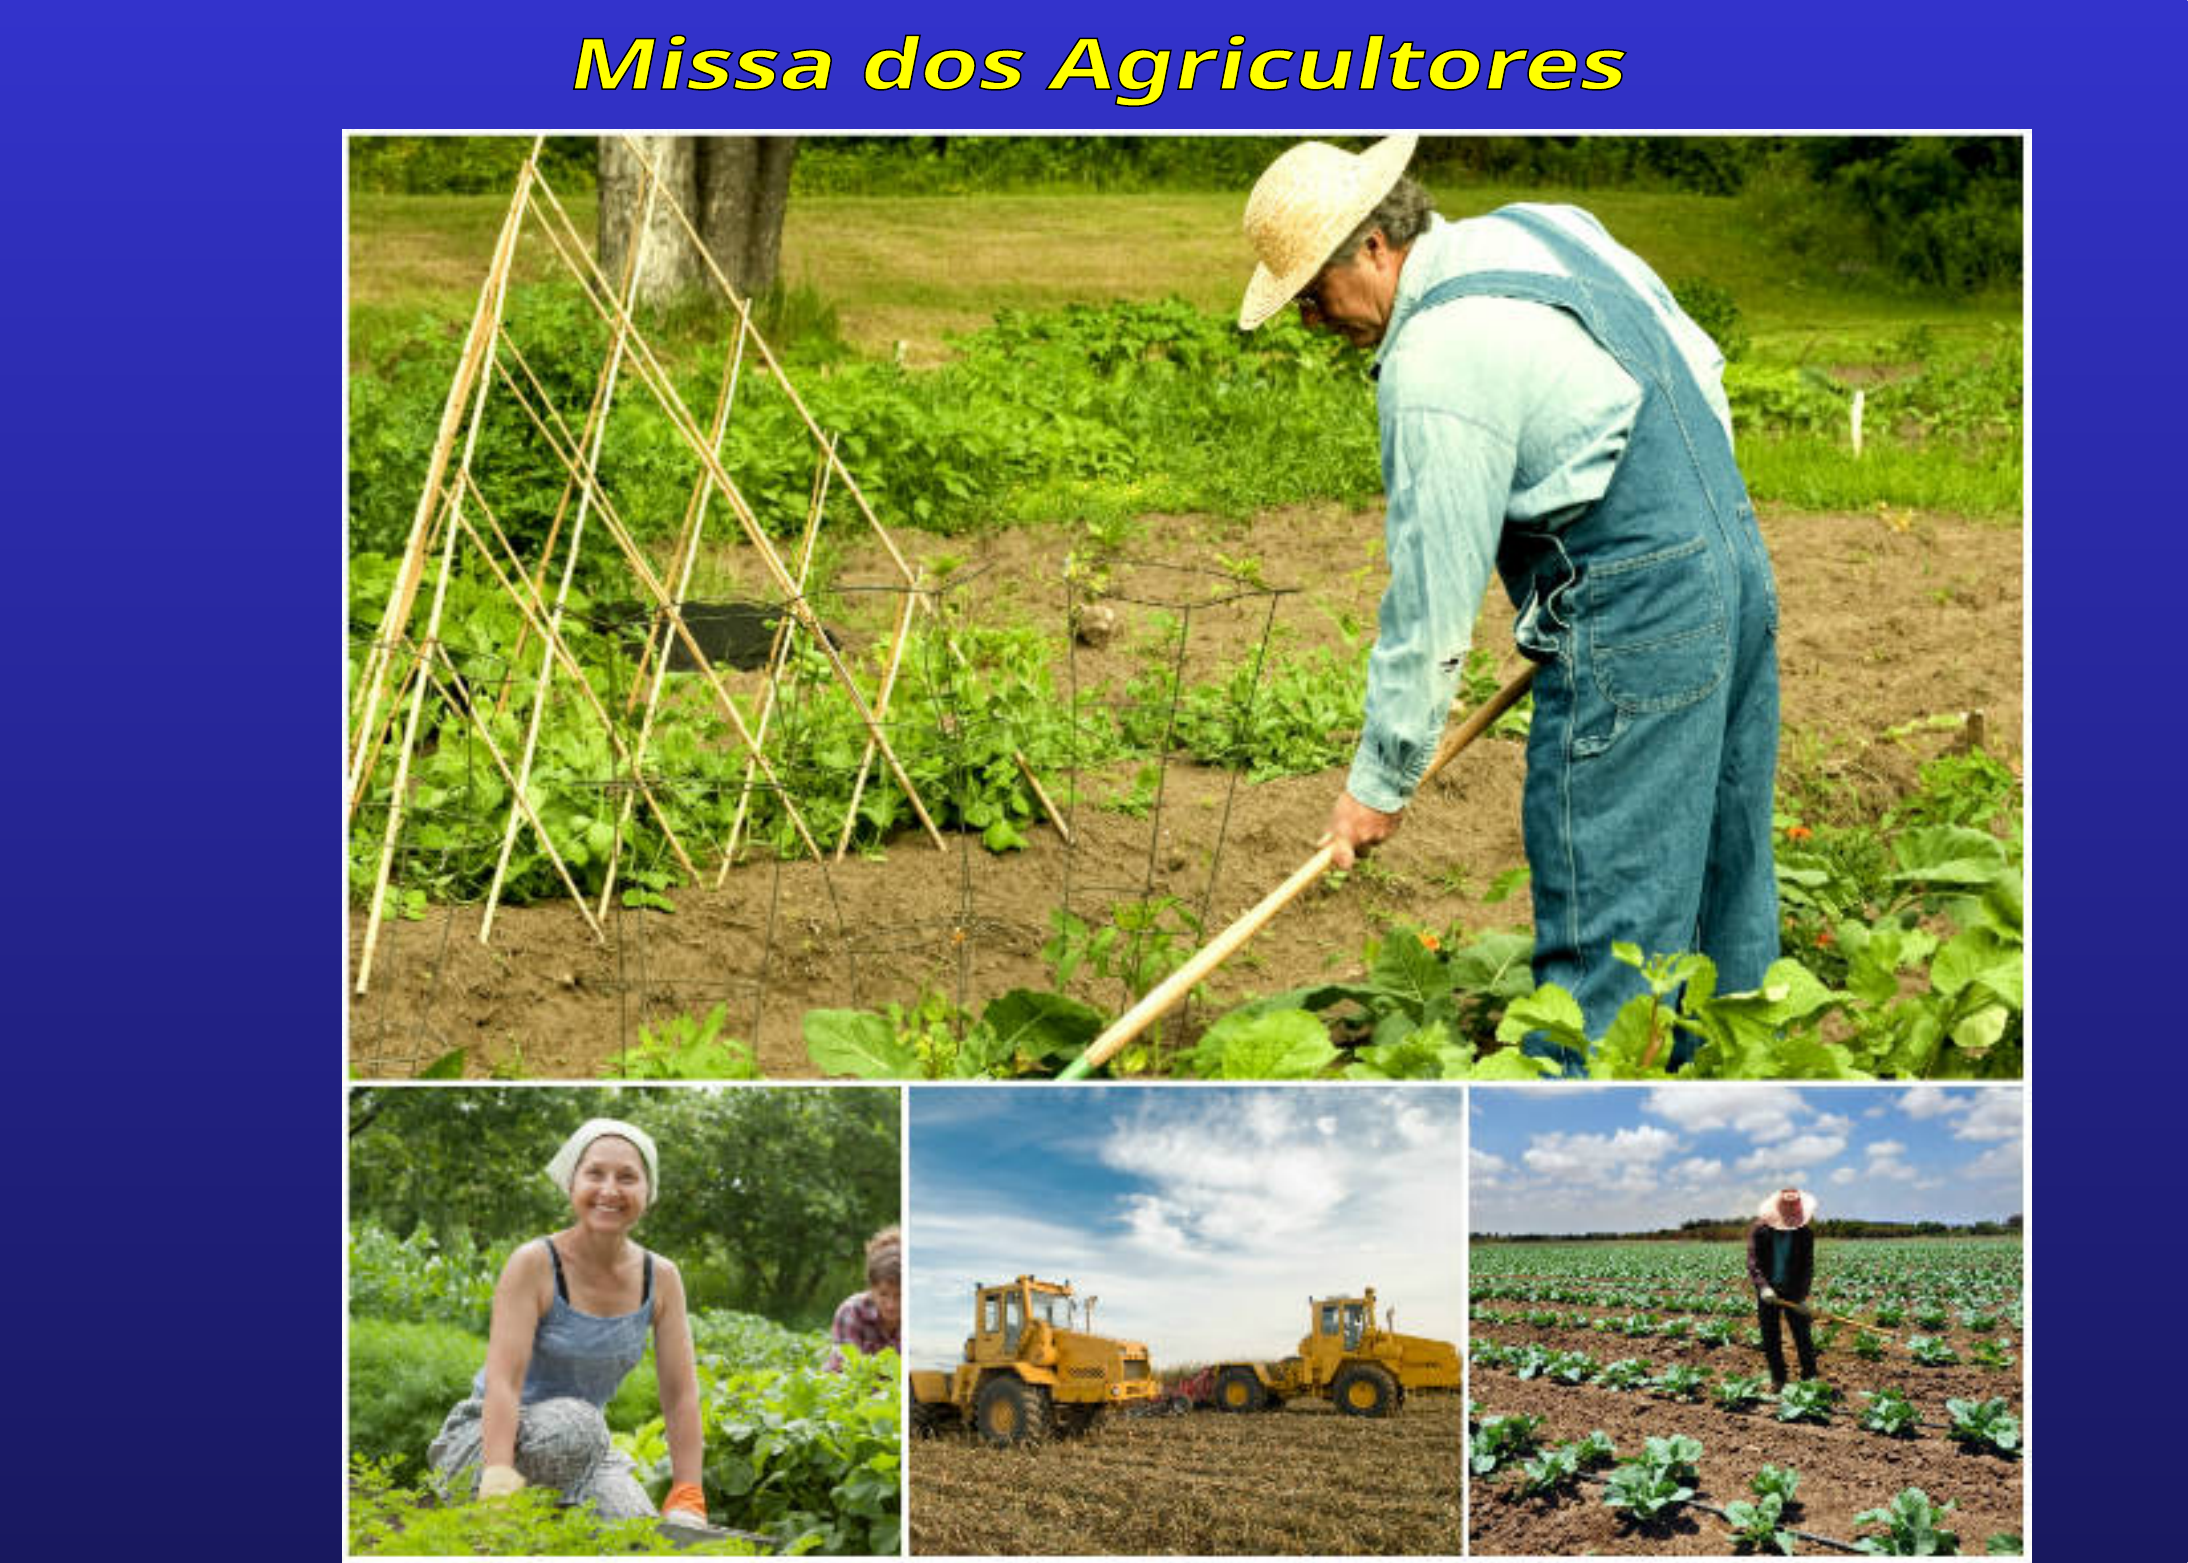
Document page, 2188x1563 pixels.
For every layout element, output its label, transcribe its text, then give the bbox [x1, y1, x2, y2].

text_box Missa dos Agricultores [979, 49, 1025, 90]
text_box Missa dos Agricultores [1178, 49, 1220, 90]
text_box Missa dos Agricultores [782, 49, 832, 90]
text_box Missa dos Agricultores [1046, 38, 1112, 90]
text_box Missa dos Agricultores [1487, 49, 1529, 90]
text_box Missa dos Agricultores [573, 38, 656, 90]
text_box Missa dos Agricultores [1580, 49, 1626, 90]
text_box Missa dos Agricultores [1220, 50, 1243, 90]
text_box Missa dos Agricultores [924, 49, 976, 90]
text_box Missa dos Agricultores [1528, 49, 1577, 90]
text_box Missa dos Agricultores [1299, 50, 1353, 90]
text_box Missa dos Agricultores [1359, 35, 1384, 90]
text_box Missa dos Agricultores [661, 50, 683, 90]
text_box Missa dos Agricultores [1388, 42, 1426, 90]
text_box Missa dos Agricultores [733, 49, 779, 90]
text_box Missa dos Agricultores [1115, 49, 1171, 107]
text_box Missa dos Agricultores [1429, 49, 1480, 90]
text_box Missa dos Agricultores [864, 35, 920, 90]
picture [342, 129, 2032, 1563]
text_box Missa dos Agricultores [687, 49, 733, 90]
text_box Missa dos Agricultores [1249, 49, 1295, 90]
